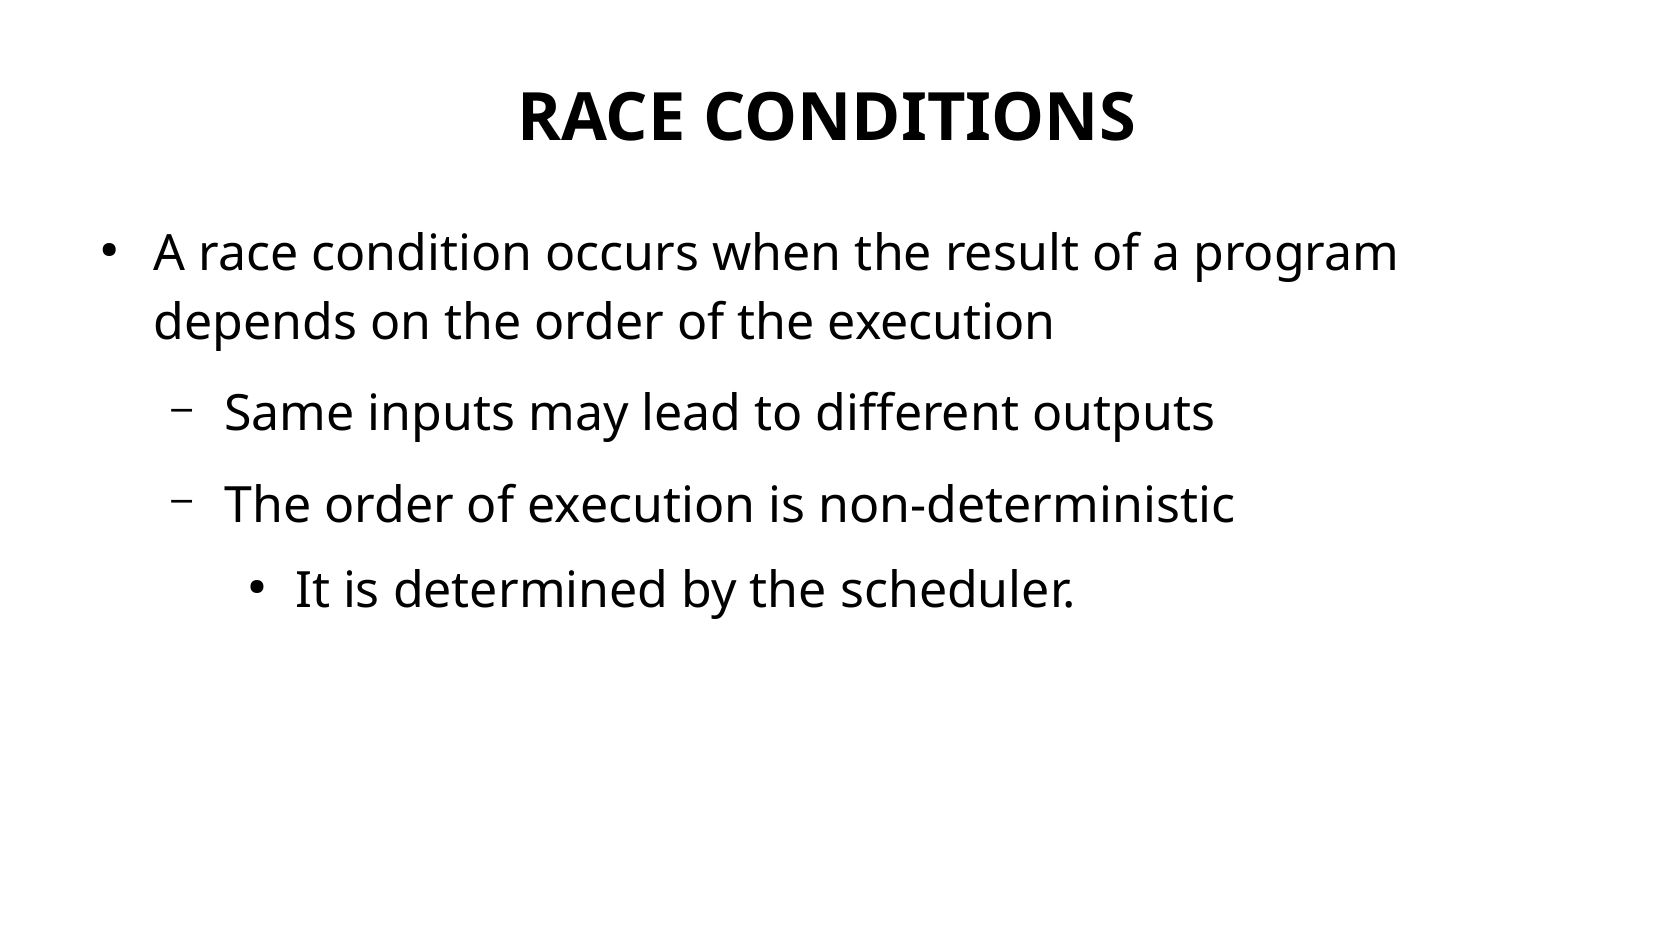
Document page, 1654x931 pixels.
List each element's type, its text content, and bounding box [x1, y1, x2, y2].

list A race condition occurs when the result of a program depends on the order of the execution Same inputs may lead to different outputs The order of execution is non-deterministic It is determined by the scheduler. [82, 217, 1571, 757]
title RACE CONDITIONS [82, 36, 1571, 193]
